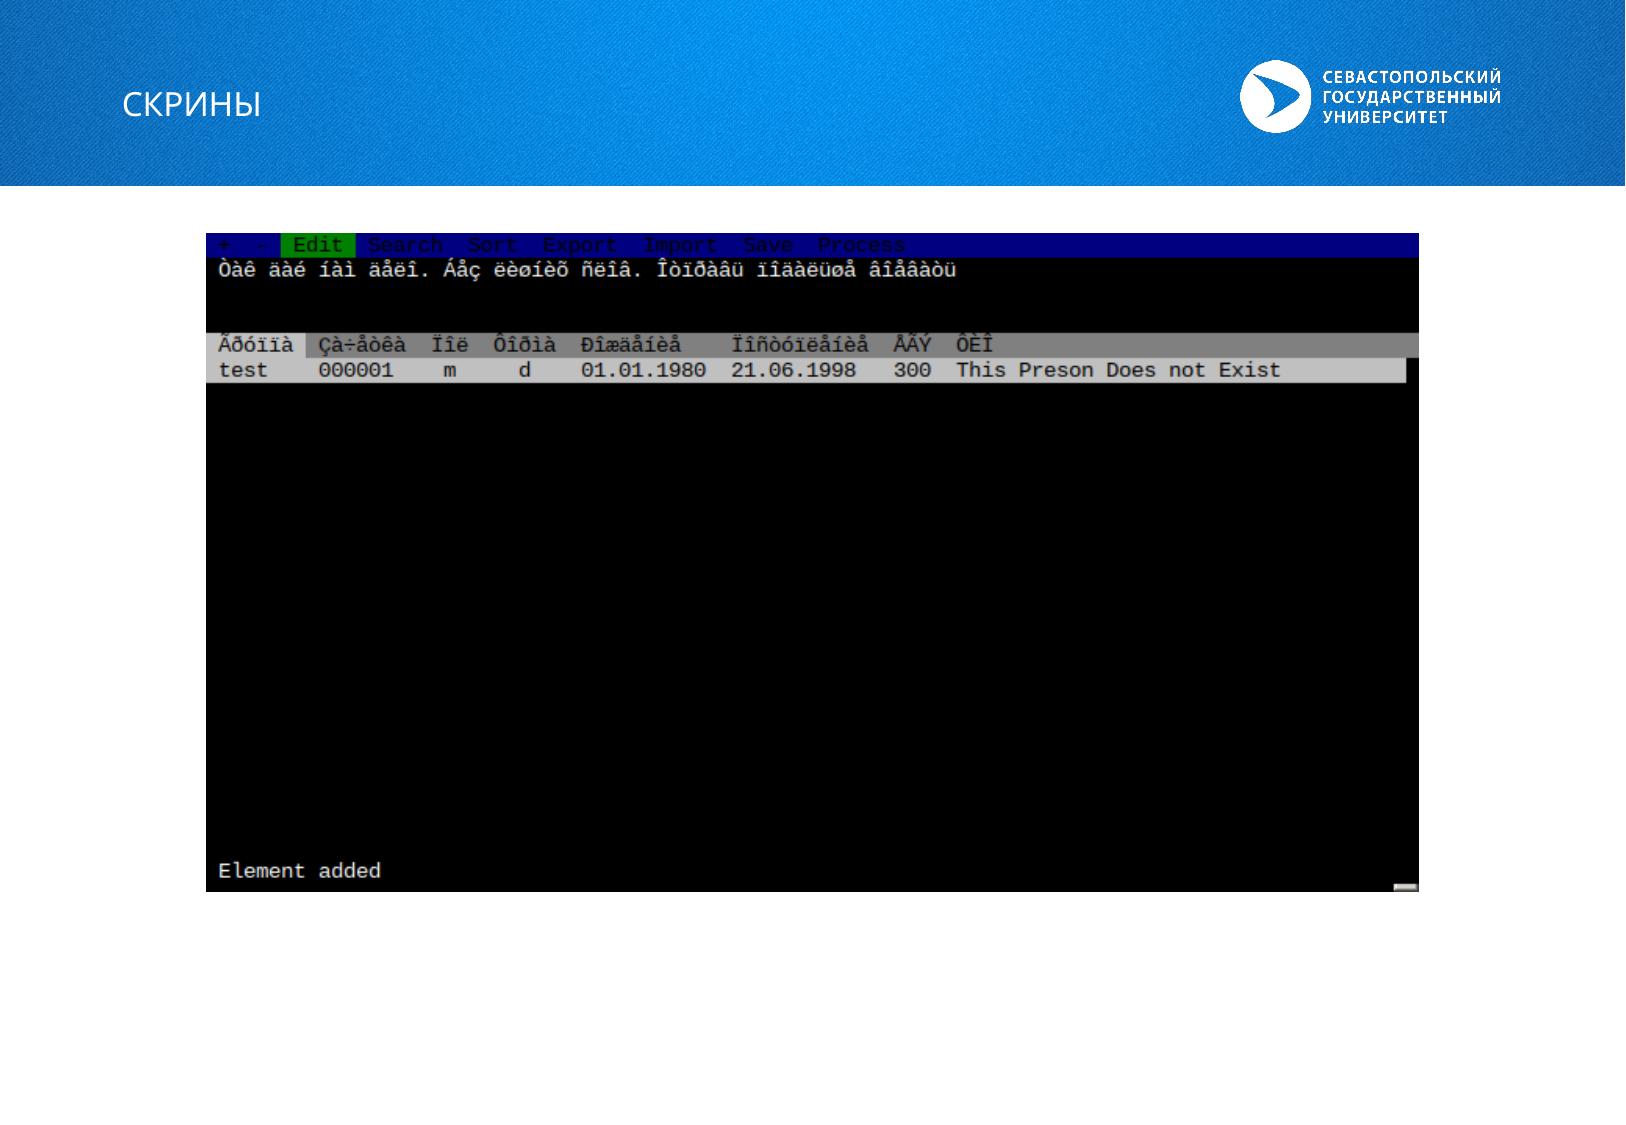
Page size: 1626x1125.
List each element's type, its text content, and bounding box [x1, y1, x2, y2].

picture [0, 0, 1625, 186]
picture [206, 233, 1419, 892]
text_box СКРИНЫ [107, 80, 1012, 131]
